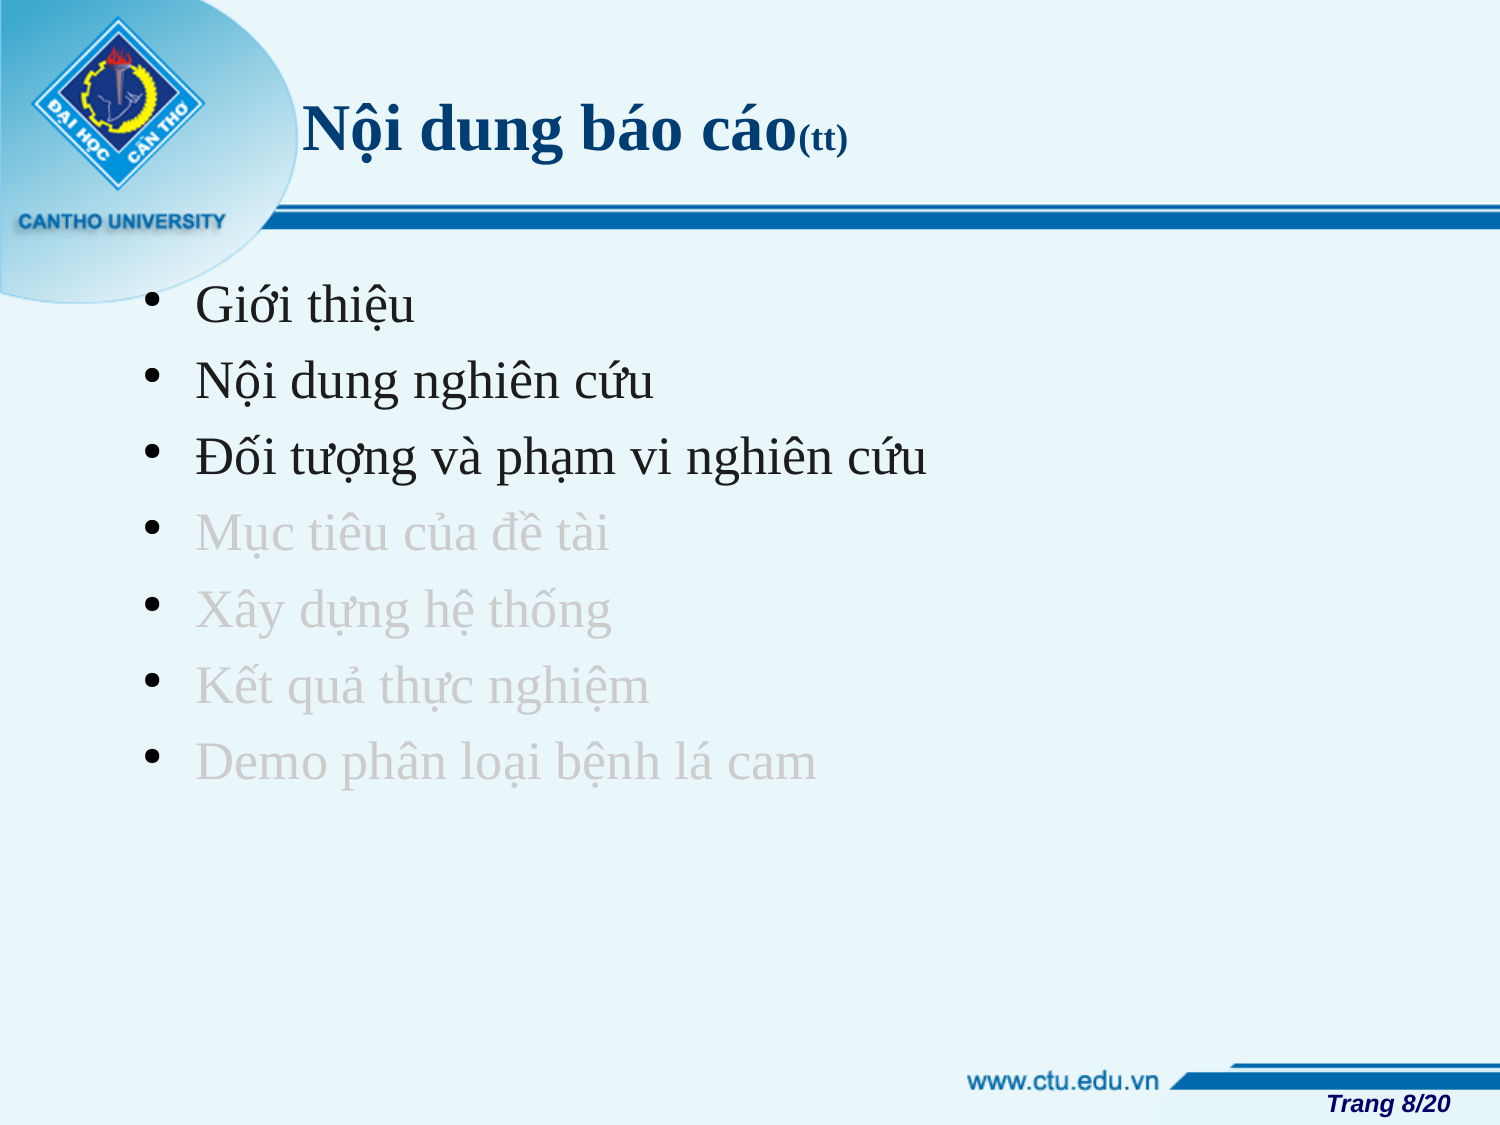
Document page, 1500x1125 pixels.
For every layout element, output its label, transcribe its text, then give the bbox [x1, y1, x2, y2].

picture [0, 0, 1500, 1125]
title Nội dung báo cáo(tt) [287, 46, 1450, 202]
text_box Trang 8/20 [1311, 1080, 1497, 1125]
list Giới thiệu Nội dung nghiên cứu Đối tượng và phạm vi nghiên cứu Mục tiêu của đề tài Xây dựng hệ thống Kết quả thực nghiệm Demo phân loại bệnh lá cam [125, 267, 1450, 1050]
